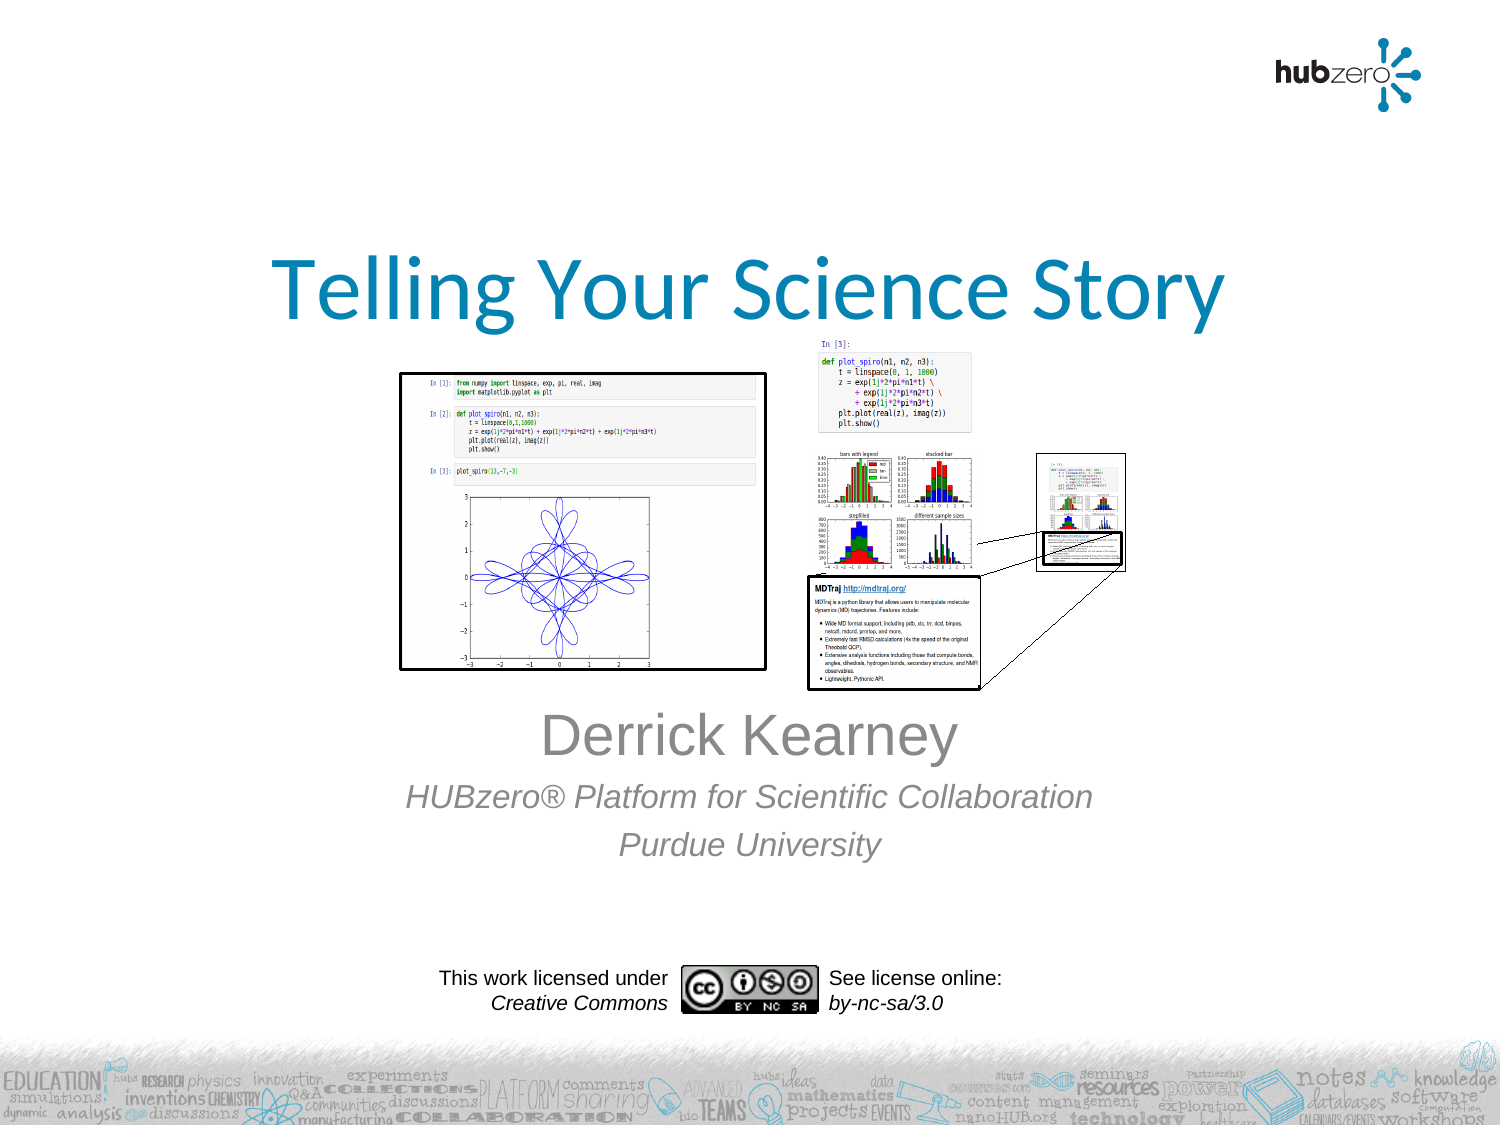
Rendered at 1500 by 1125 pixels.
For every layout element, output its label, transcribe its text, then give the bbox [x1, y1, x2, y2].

subtitle Derrick Kearney HUBzero® Platform for Scientific Collaboration Purdue University [24, 689, 1476, 903]
picture [813, 448, 977, 573]
title Telling Your Science Story [112, 124, 1388, 442]
picture [1048, 493, 1120, 531]
picture [810, 579, 980, 685]
picture [815, 339, 974, 435]
picture [1272, 35, 1424, 115]
picture [401, 375, 764, 669]
picture [1046, 534, 1120, 563]
picture [0, 1034, 1500, 1125]
text_box This work licensed under Creative Commons [423, 956, 684, 1023]
picture [1048, 463, 1119, 492]
picture [684, 965, 814, 1014]
text_box See license online: by-nc-sa/3.0 [814, 956, 1018, 1023]
